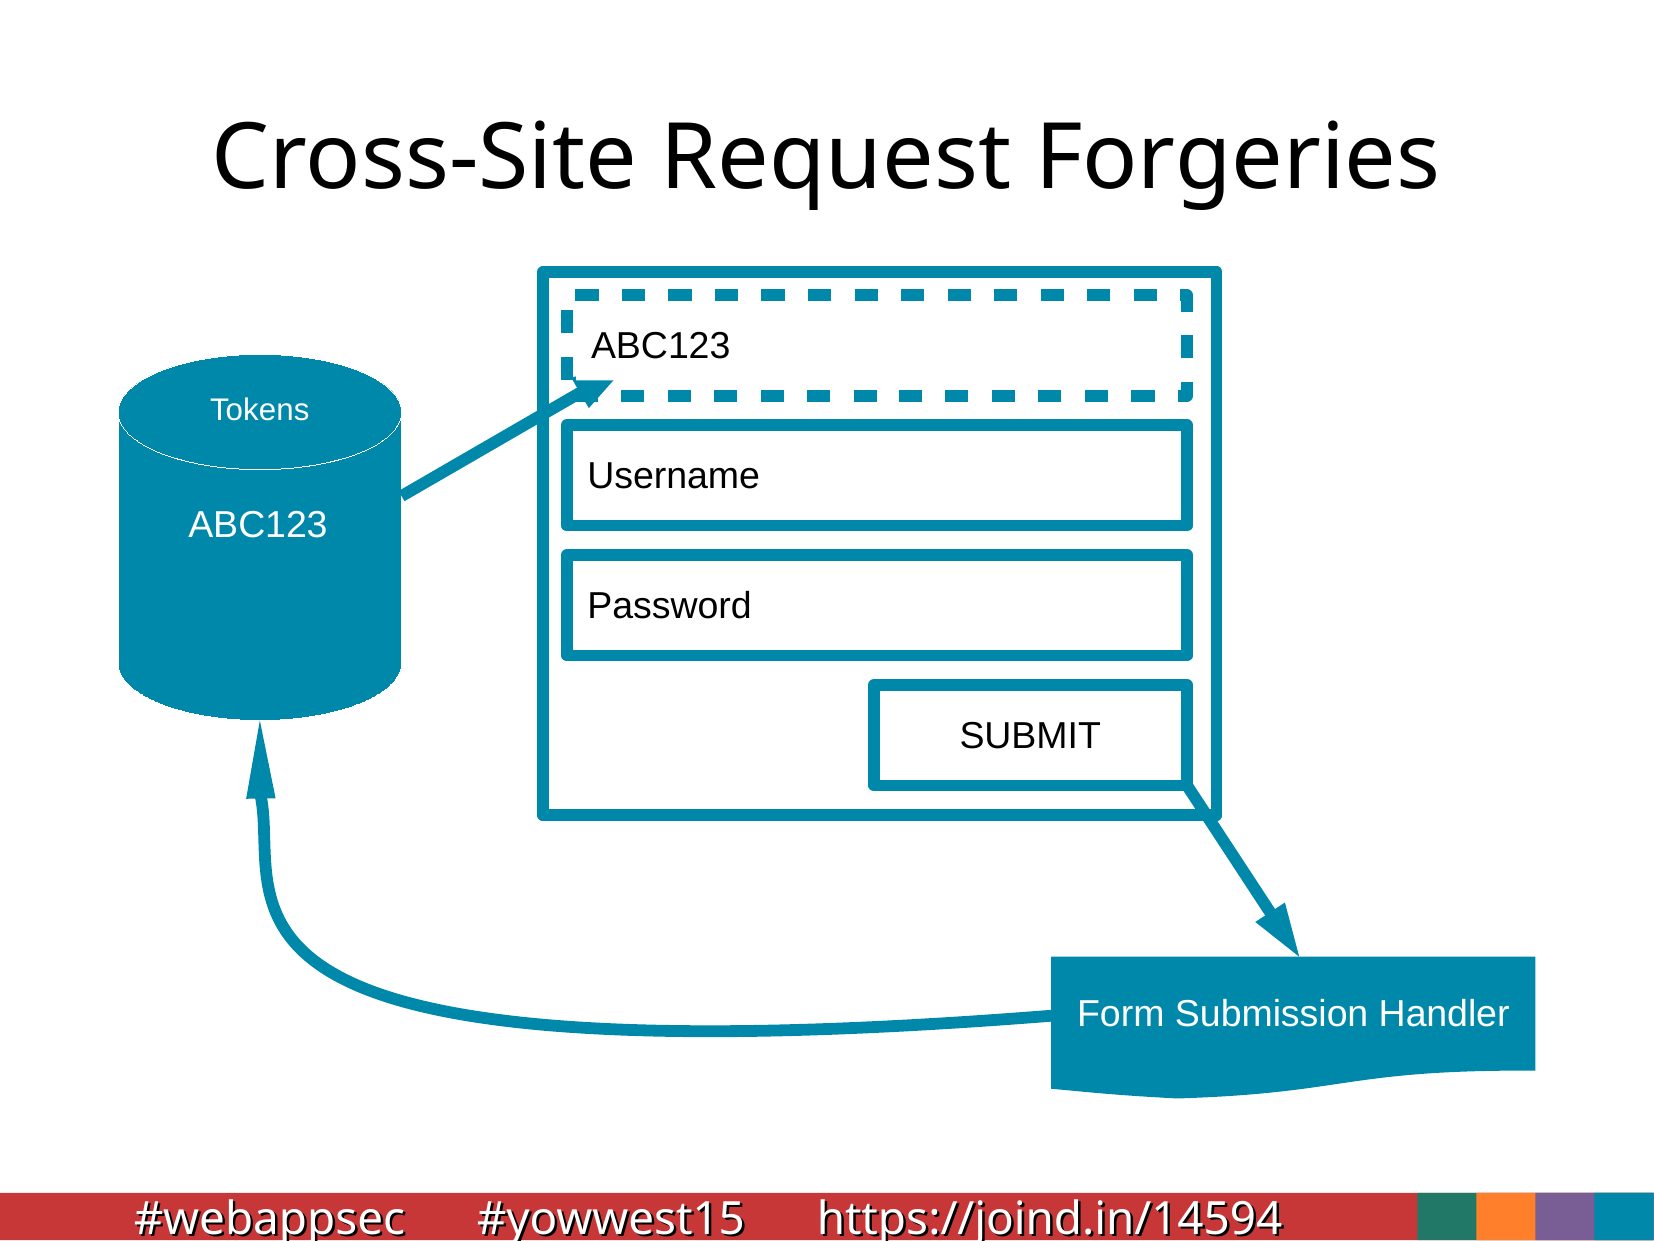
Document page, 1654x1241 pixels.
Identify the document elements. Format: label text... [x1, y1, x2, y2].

text_box ABC123 [173, 496, 343, 553]
text_box SUBMIT [874, 685, 1188, 786]
text_box Tokens [118, 354, 402, 721]
text_box Form Submission Handler [1051, 956, 1536, 1099]
text_box ABC123 [576, 309, 848, 381]
text_box Username [566, 425, 1188, 526]
text_box [543, 271, 1217, 815]
title Cross-Site Request Forgeries [82, 49, 1571, 257]
text_box Password [566, 555, 1188, 656]
